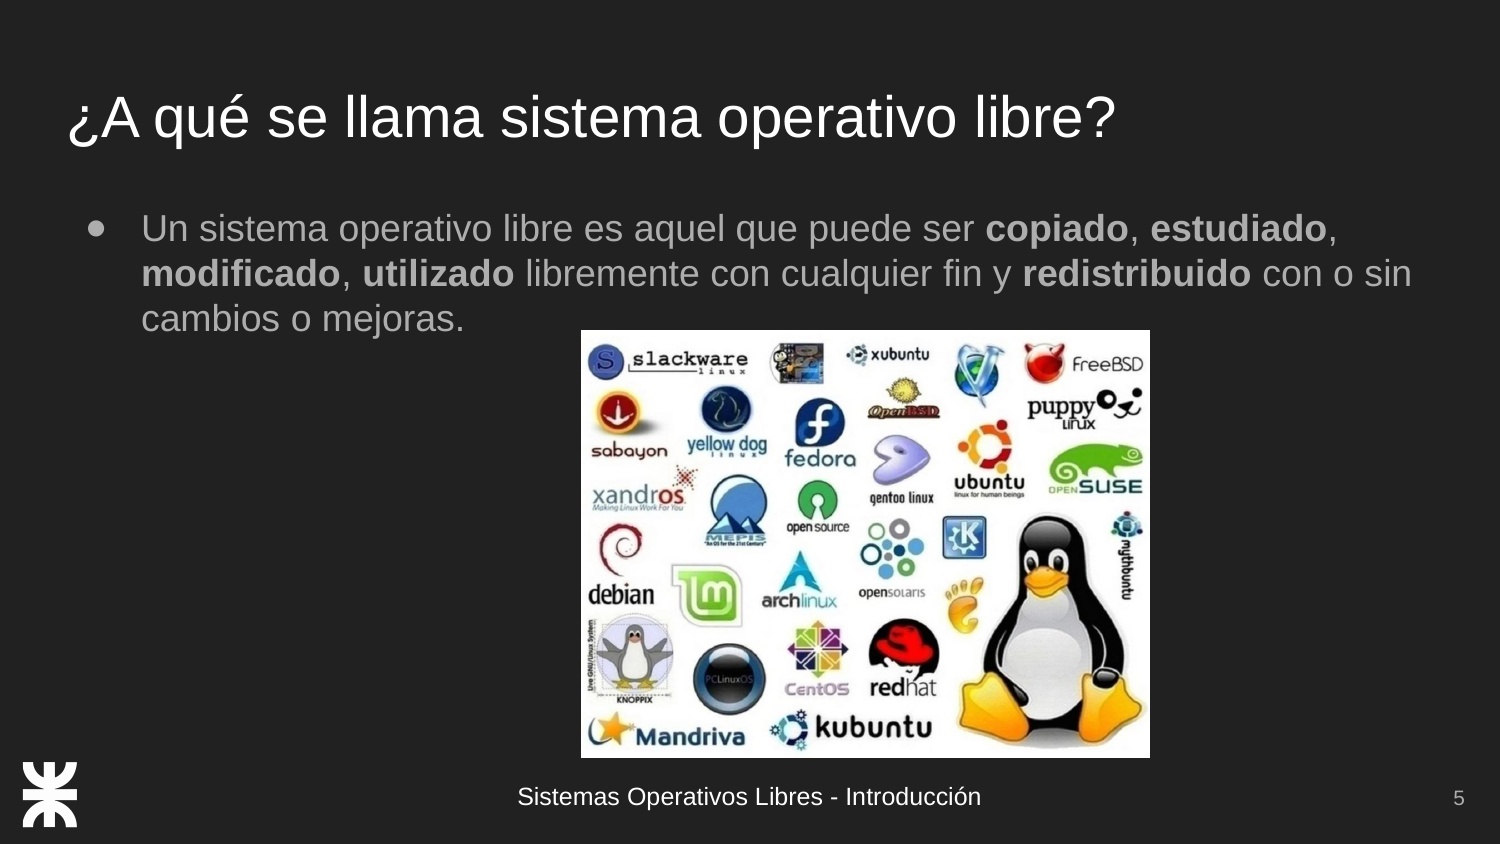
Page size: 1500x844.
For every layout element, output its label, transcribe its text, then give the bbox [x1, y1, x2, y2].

title ¿A qué se llama sistema operativo libre? [51, 63, 1449, 158]
picture [581, 330, 1150, 758]
list Un sistema operativo libre es aquel que puede ser copiado, estudiado, modificado, utilizado libremente con cualquier fin y redistribuido con o sin cambios o mejoras. [51, 189, 1449, 750]
picture [22, 762, 77, 829]
title Sistemas Operativos Libres - Introducción [254, 748, 1246, 843]
slide_number <number> [1389, 764, 1480, 830]
